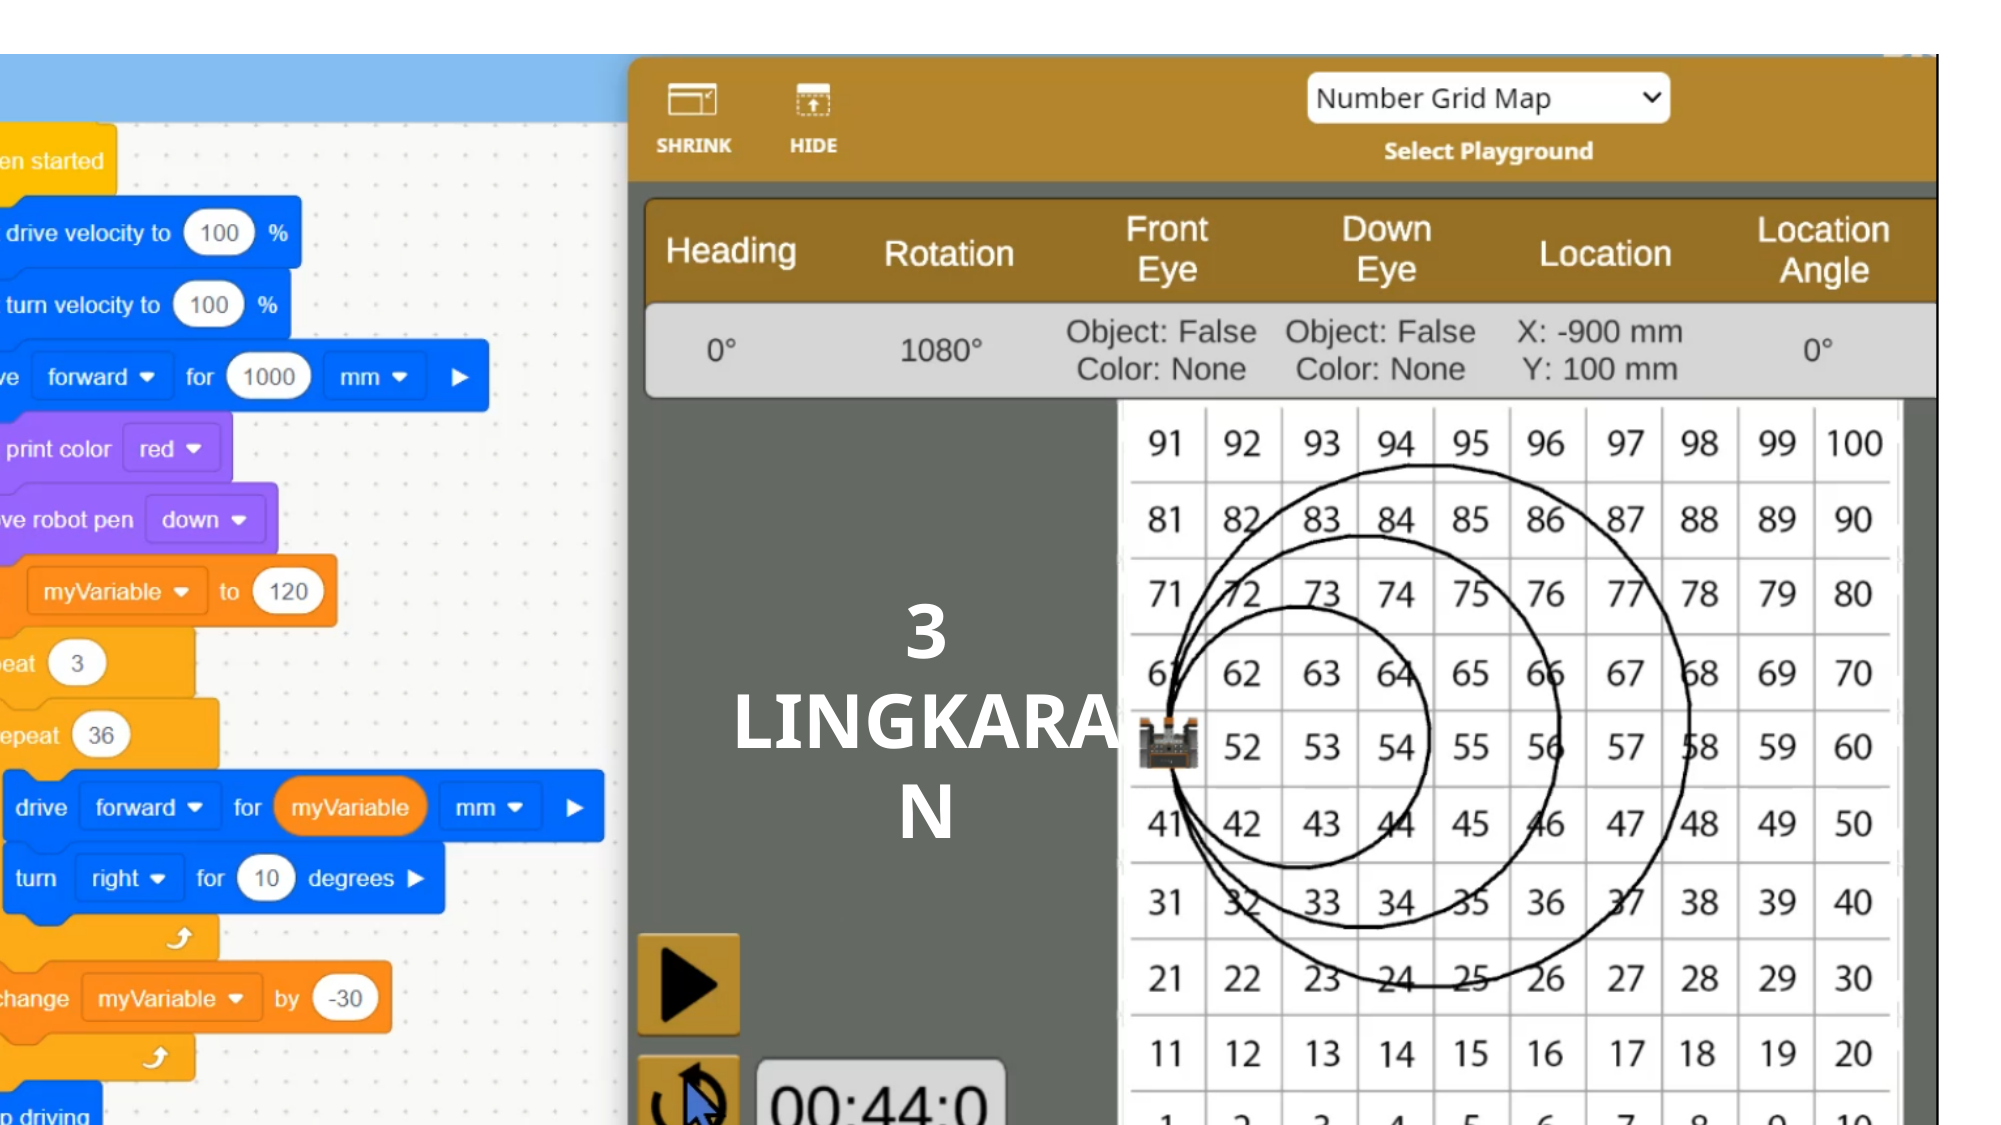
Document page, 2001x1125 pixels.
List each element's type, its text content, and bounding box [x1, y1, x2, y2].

picture [0, 54, 1939, 1125]
text_box 3 LINGKARAN [702, 575, 1151, 861]
